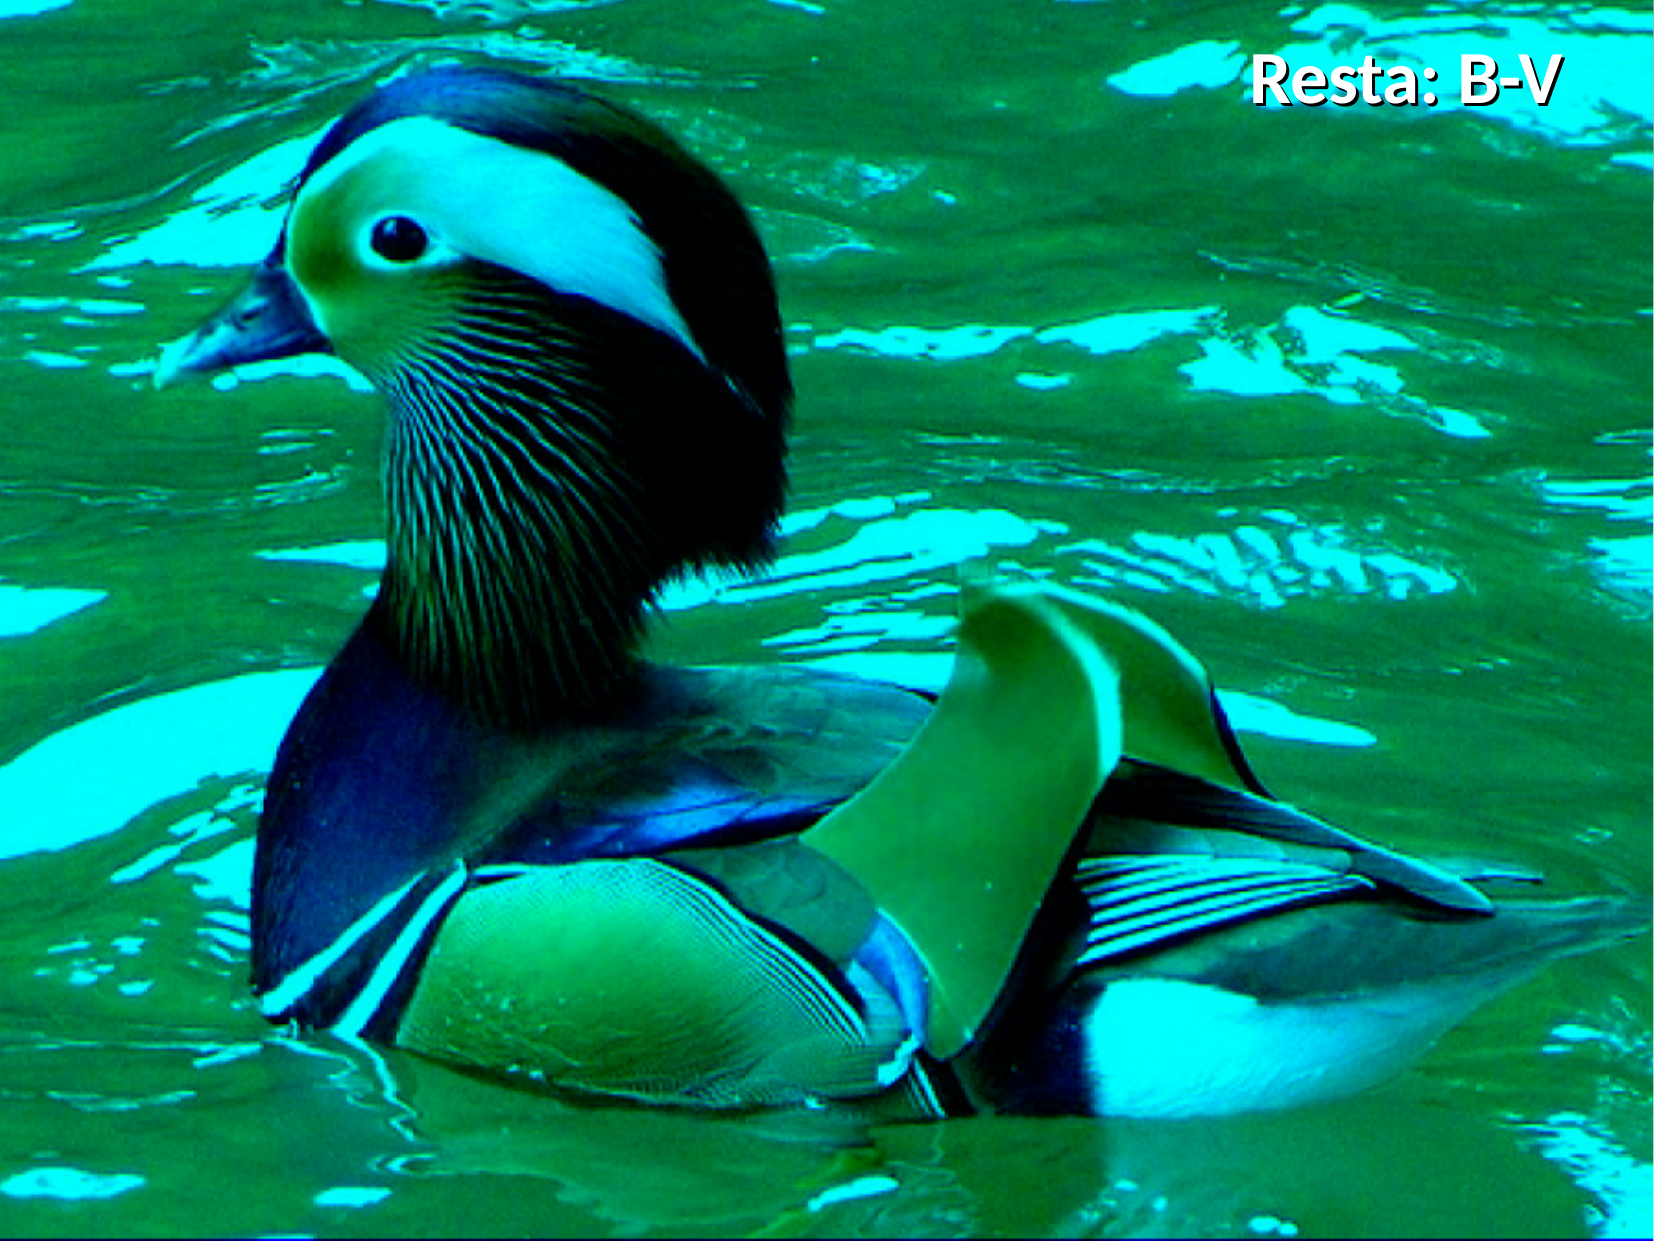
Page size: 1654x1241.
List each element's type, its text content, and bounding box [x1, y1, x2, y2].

title Resta: B-V [75, 19, 1564, 151]
picture [0, 0, 1654, 1241]
